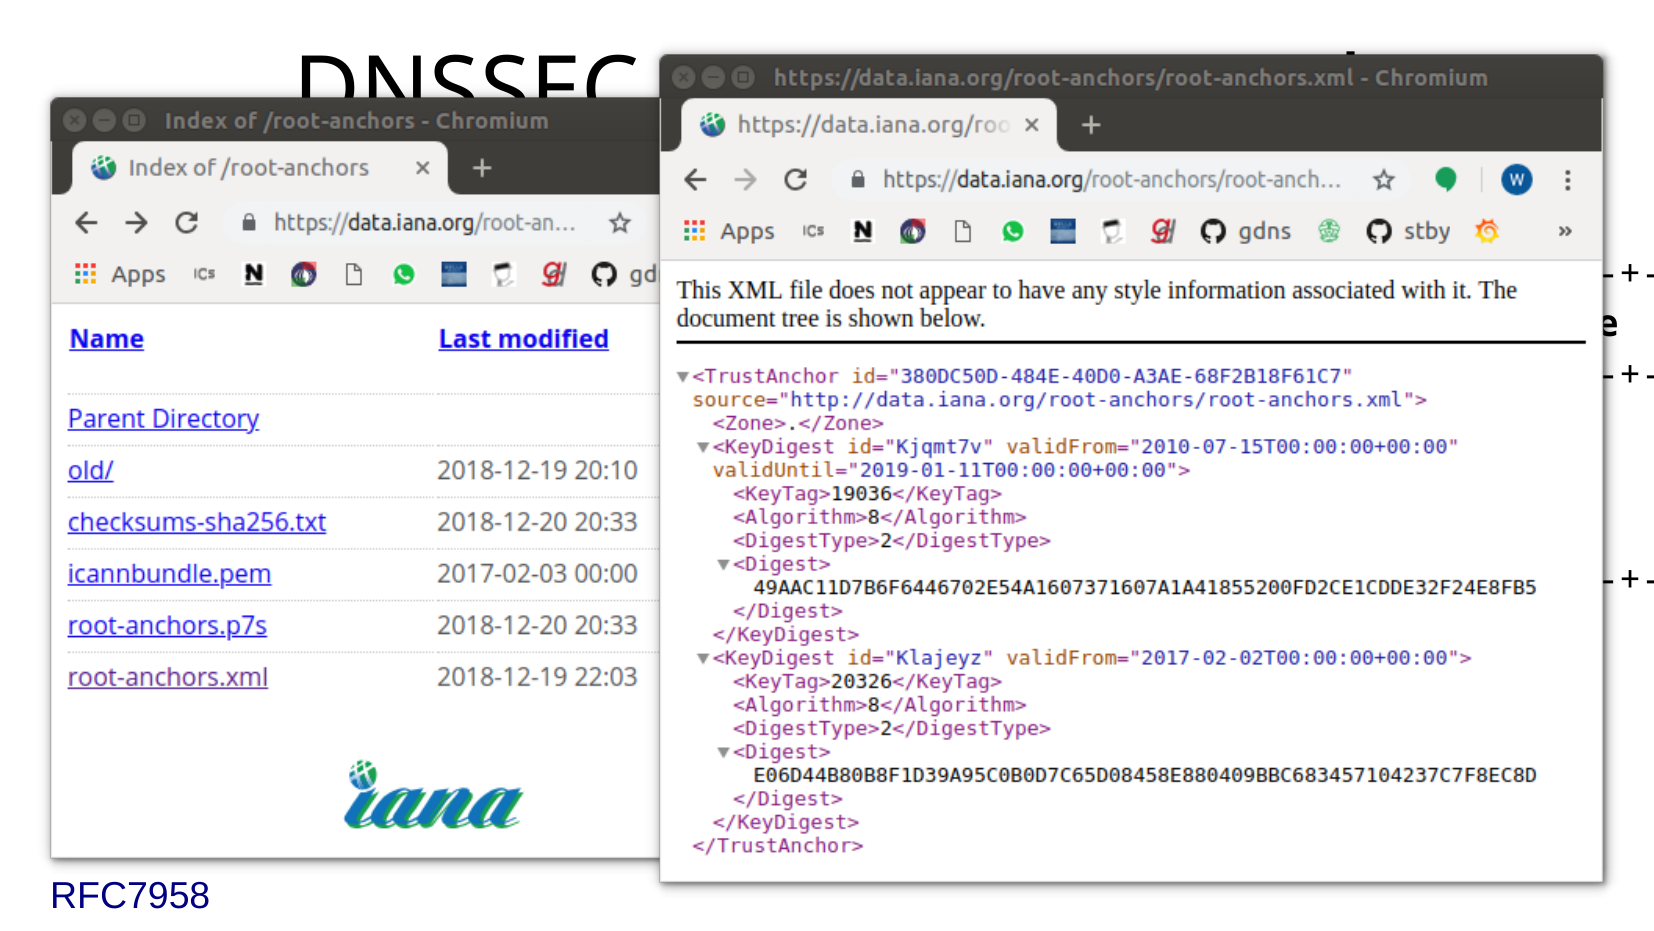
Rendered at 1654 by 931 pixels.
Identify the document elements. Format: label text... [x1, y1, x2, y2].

text_box RFC7958 [35, 867, 331, 925]
picture [35, 39, 1619, 898]
title DNSSEC Resource records DS – Digest Type [3, 23, 1408, 221]
